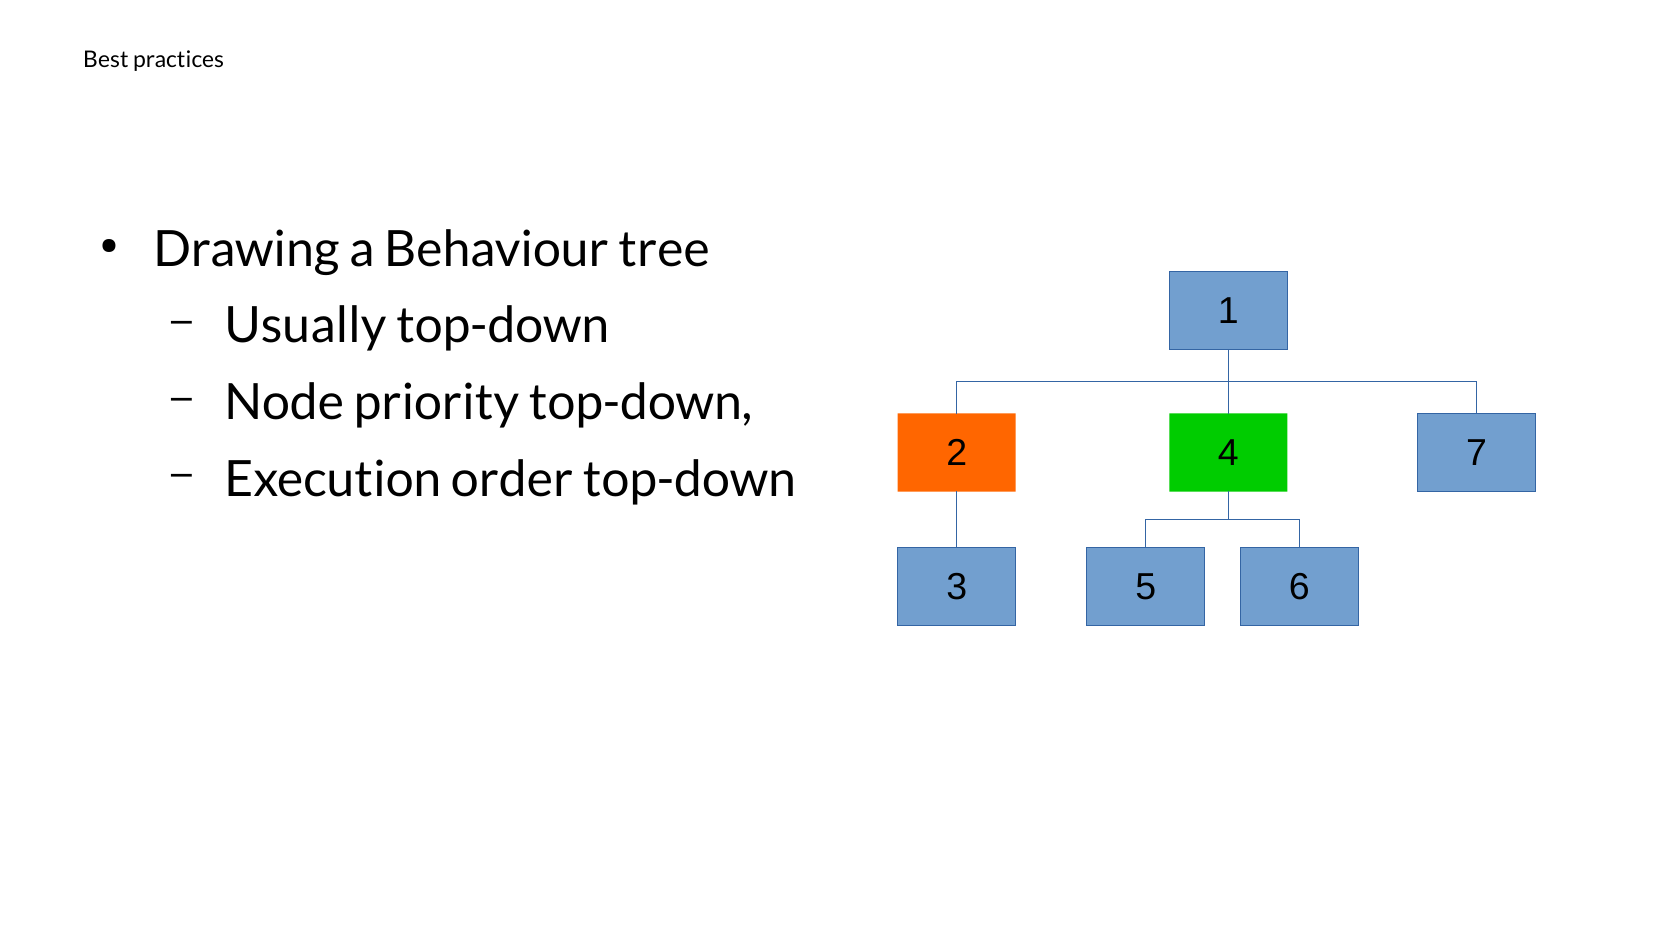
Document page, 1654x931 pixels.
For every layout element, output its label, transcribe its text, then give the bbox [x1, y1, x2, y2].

text_box 4 [1169, 413, 1288, 492]
text_box 2 [897, 413, 1016, 492]
text_box 3 [897, 547, 1016, 626]
list Drawing a Behaviour tree Usually top-down Node priority top-down, Execution order top-down [82, 217, 809, 839]
text_box 5 [1086, 547, 1205, 626]
text_box 6 [1240, 547, 1359, 626]
title Best practices [83, 0, 1571, 119]
text_box 1 [1169, 271, 1288, 350]
text_box 7 [1417, 413, 1536, 492]
